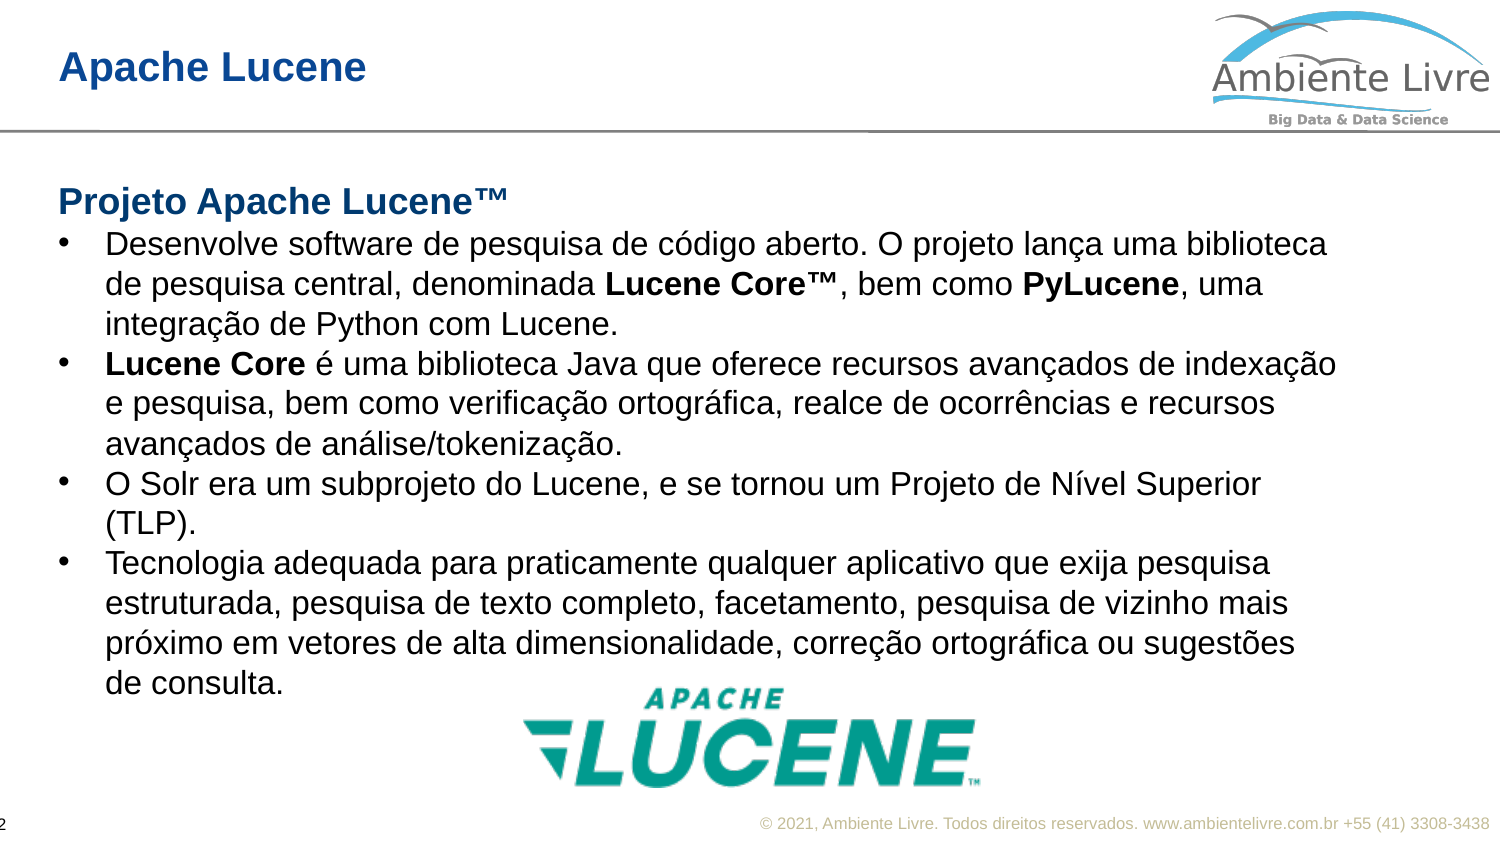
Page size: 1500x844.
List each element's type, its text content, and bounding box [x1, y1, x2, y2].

picture [1212, 11, 1489, 127]
text_box Projeto Apache Lucene™ Desenvolve software de pesquisa de código aberto. O projeto lança uma biblioteca de pesquisa central, denominada Lucene Core™, bem como PyLucene, uma integração de Python com Lucene. Lucene Core é uma biblioteca Java que oferece recursos avançados de indexação e pesquisa, bem como verificação ortográfica, realce de ocorrências e recursos avançados de análise/tokenização. O Solr era um subprojeto do Lucene, e se tornou um Projeto de Nível Superior (TLP). Tecnologia adequada para praticamente qualquer aplicativo que exija pesquisa estruturada, pesquisa de texto completo, facetamento, pesquisa de vizinho mais próximo em vetores de alta dimensionalidade, correção ortográfica ou sugestões de consulta. [43, 169, 1358, 709]
title Apache Lucene [43, 8, 1127, 129]
picture [523, 684, 981, 788]
